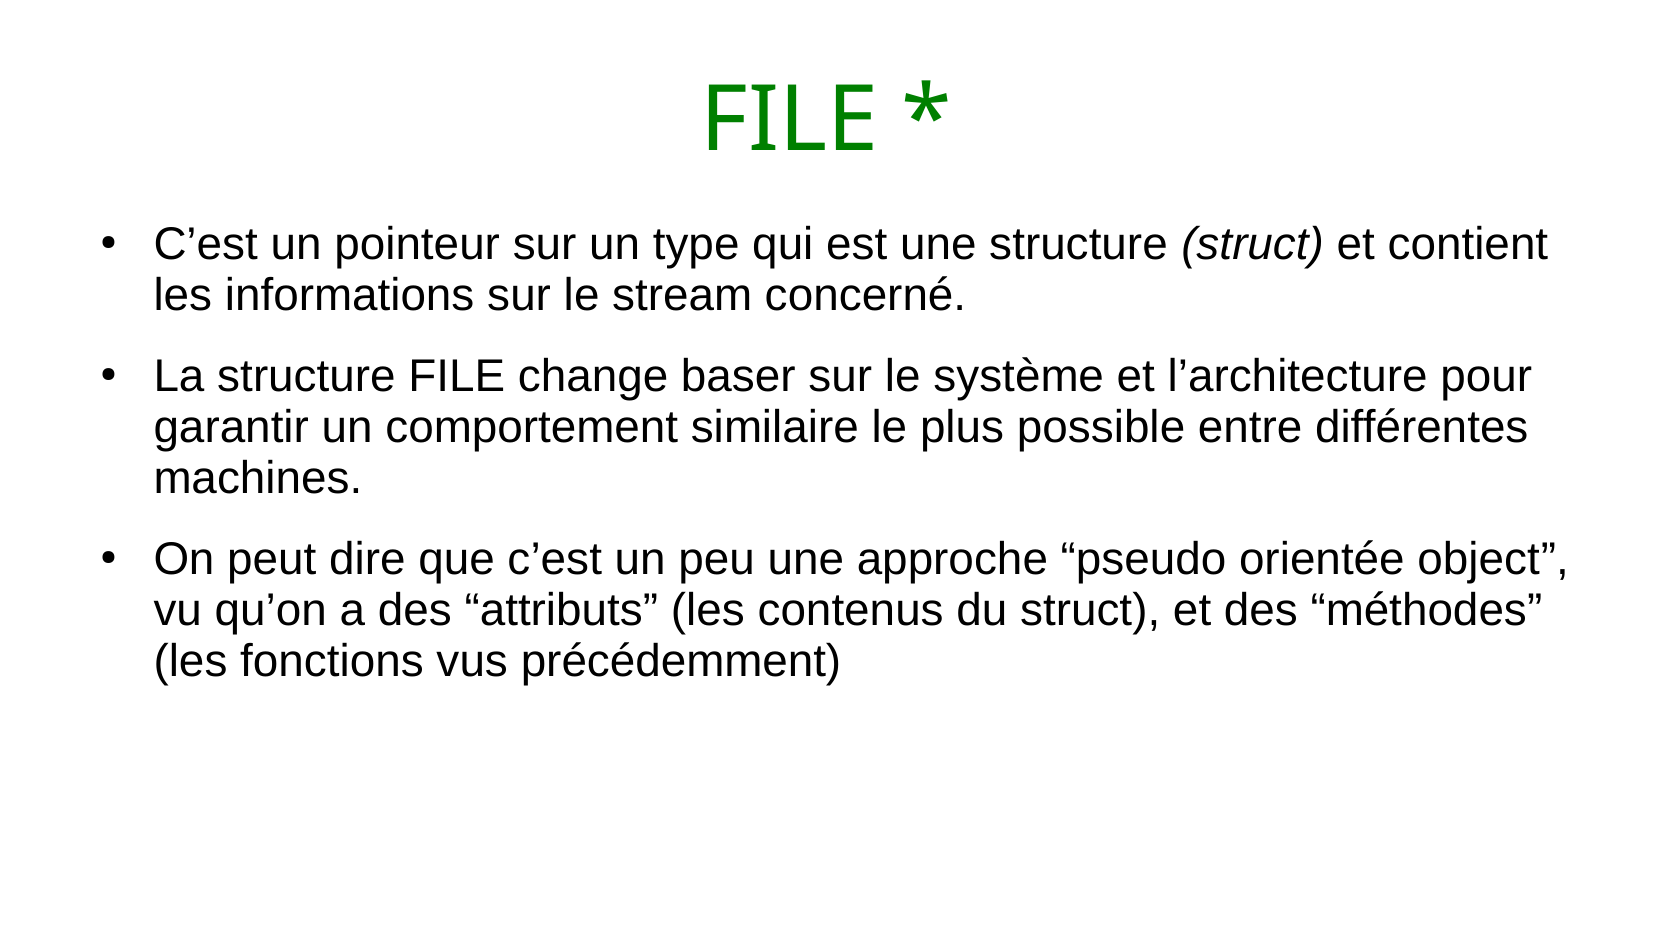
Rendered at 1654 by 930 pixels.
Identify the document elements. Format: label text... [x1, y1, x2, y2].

list C’est un pointeur sur un type qui est une structure (struct) et contient les informations sur le stream concerné. La structure FILE change baser sur le système et l’architecture pour garantir un comportement similaire le plus possible entre différentes machines. On peut dire que c’est un peu une approche “pseudo orientée object”, vu qu’on a des “attributs” (les contenus du struct), et des “méthodes” (les fonctions vus précédemment) [82, 217, 1571, 863]
title FILE * [82, 37, 1571, 193]
